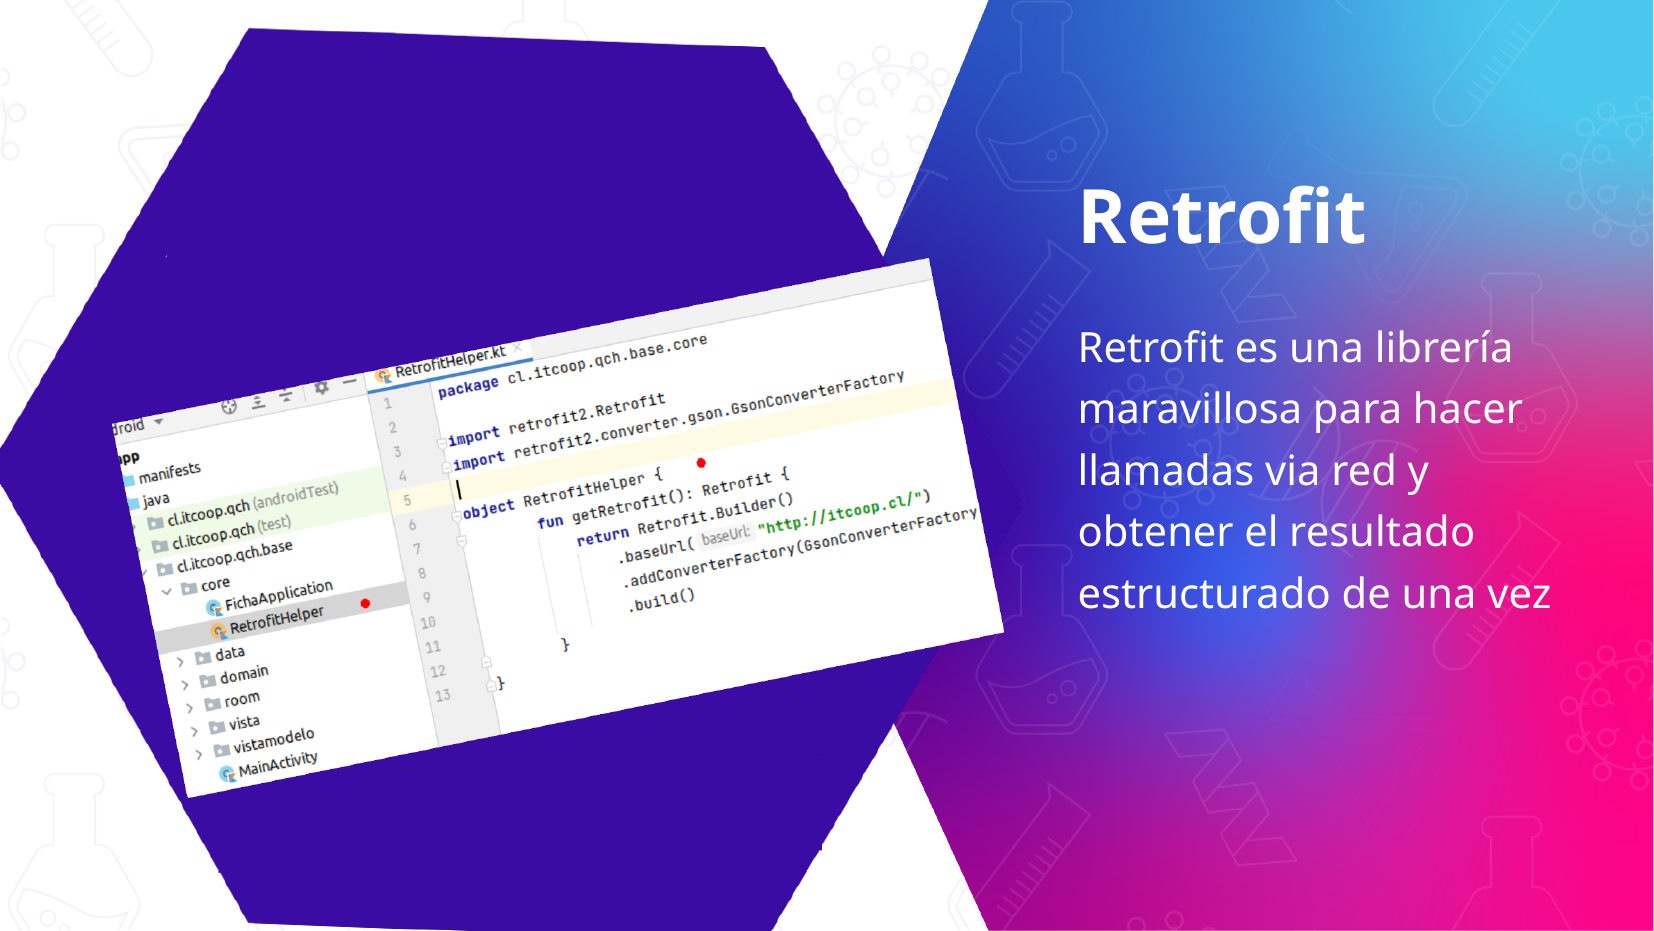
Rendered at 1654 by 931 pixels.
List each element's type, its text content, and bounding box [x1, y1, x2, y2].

text_box Retrofit es una librería maravillosa para hacer llamadas via red y obtener el resultado estructurado de una vez [1062, 305, 1595, 687]
picture [0, 0, 1654, 931]
text_box Retrofit [1062, 147, 1640, 257]
